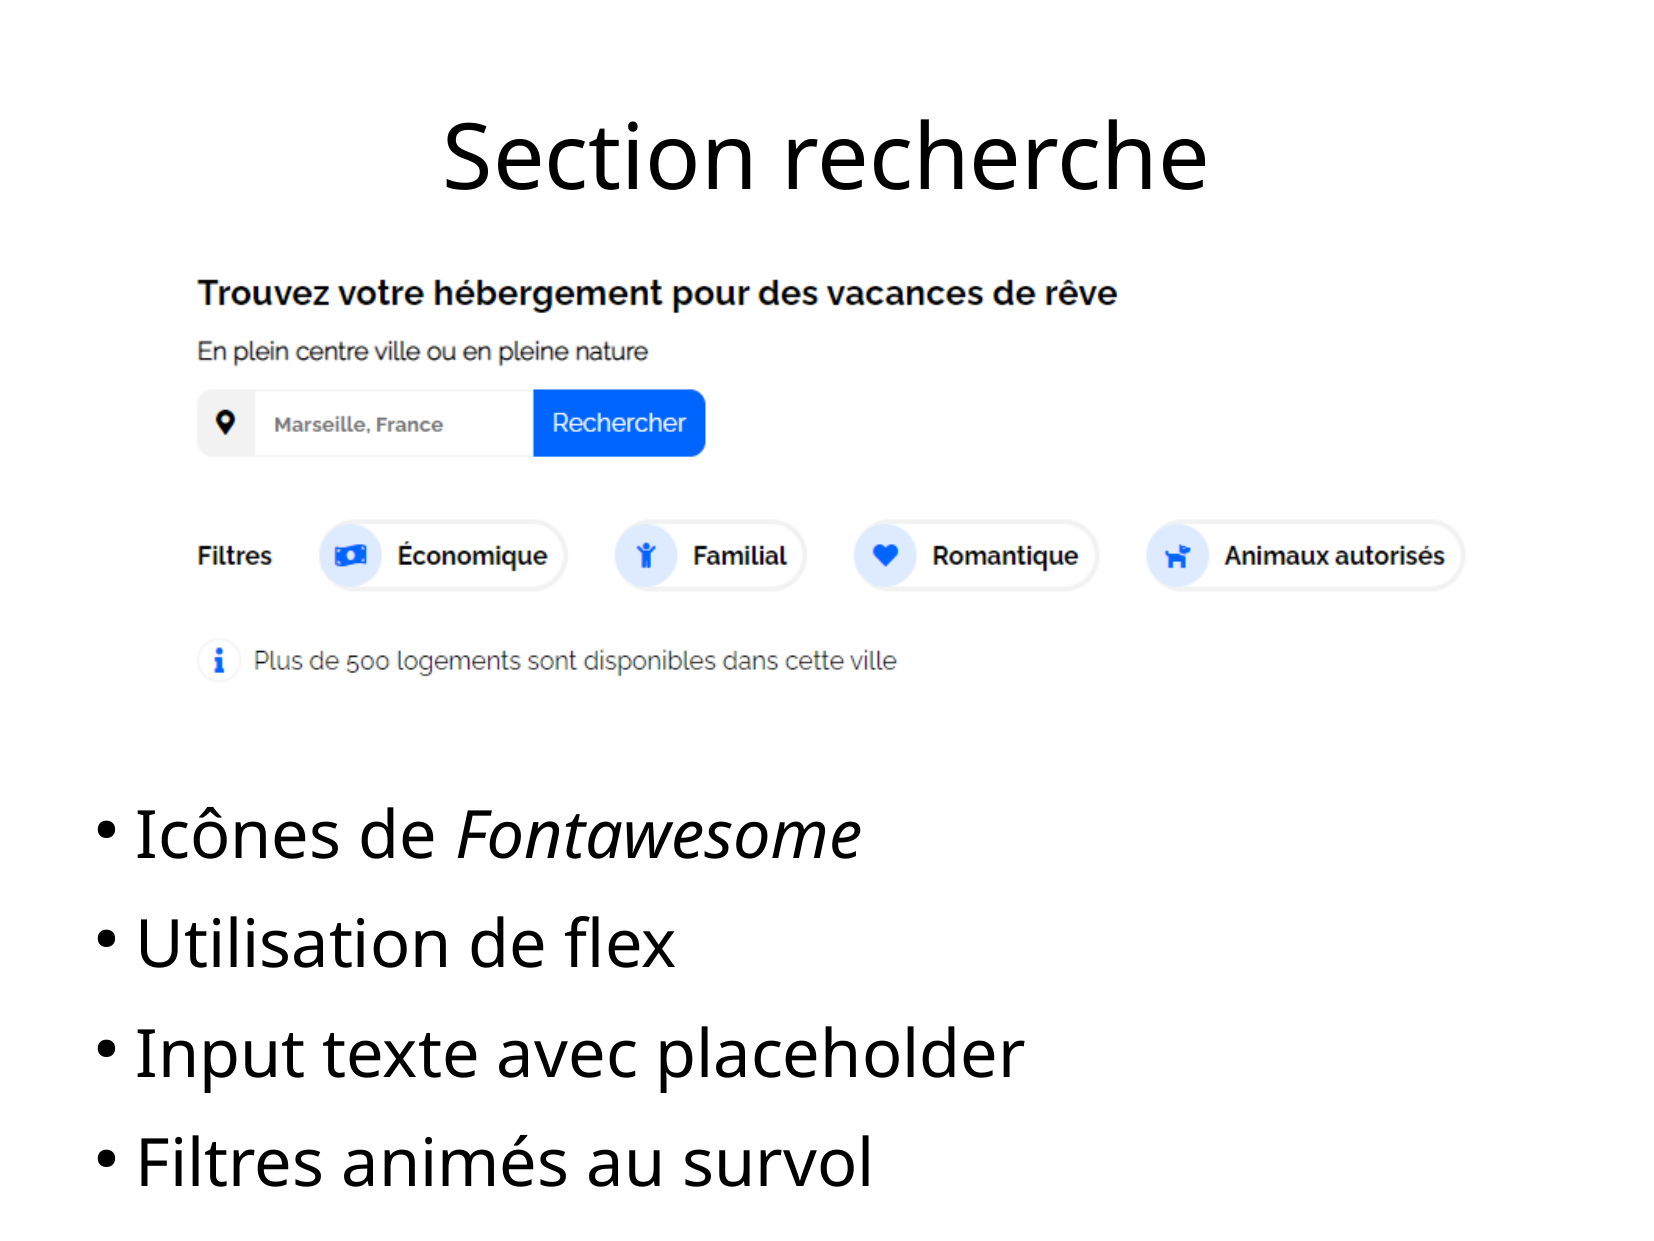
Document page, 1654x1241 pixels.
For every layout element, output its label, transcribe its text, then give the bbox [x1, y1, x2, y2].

title Section recherche [82, 49, 1571, 257]
picture [135, 252, 1519, 709]
list Icônes de Fontawesome Utilisation de flex Input texte avec placeholder Filtres animés au survol [94, 791, 1583, 1241]
